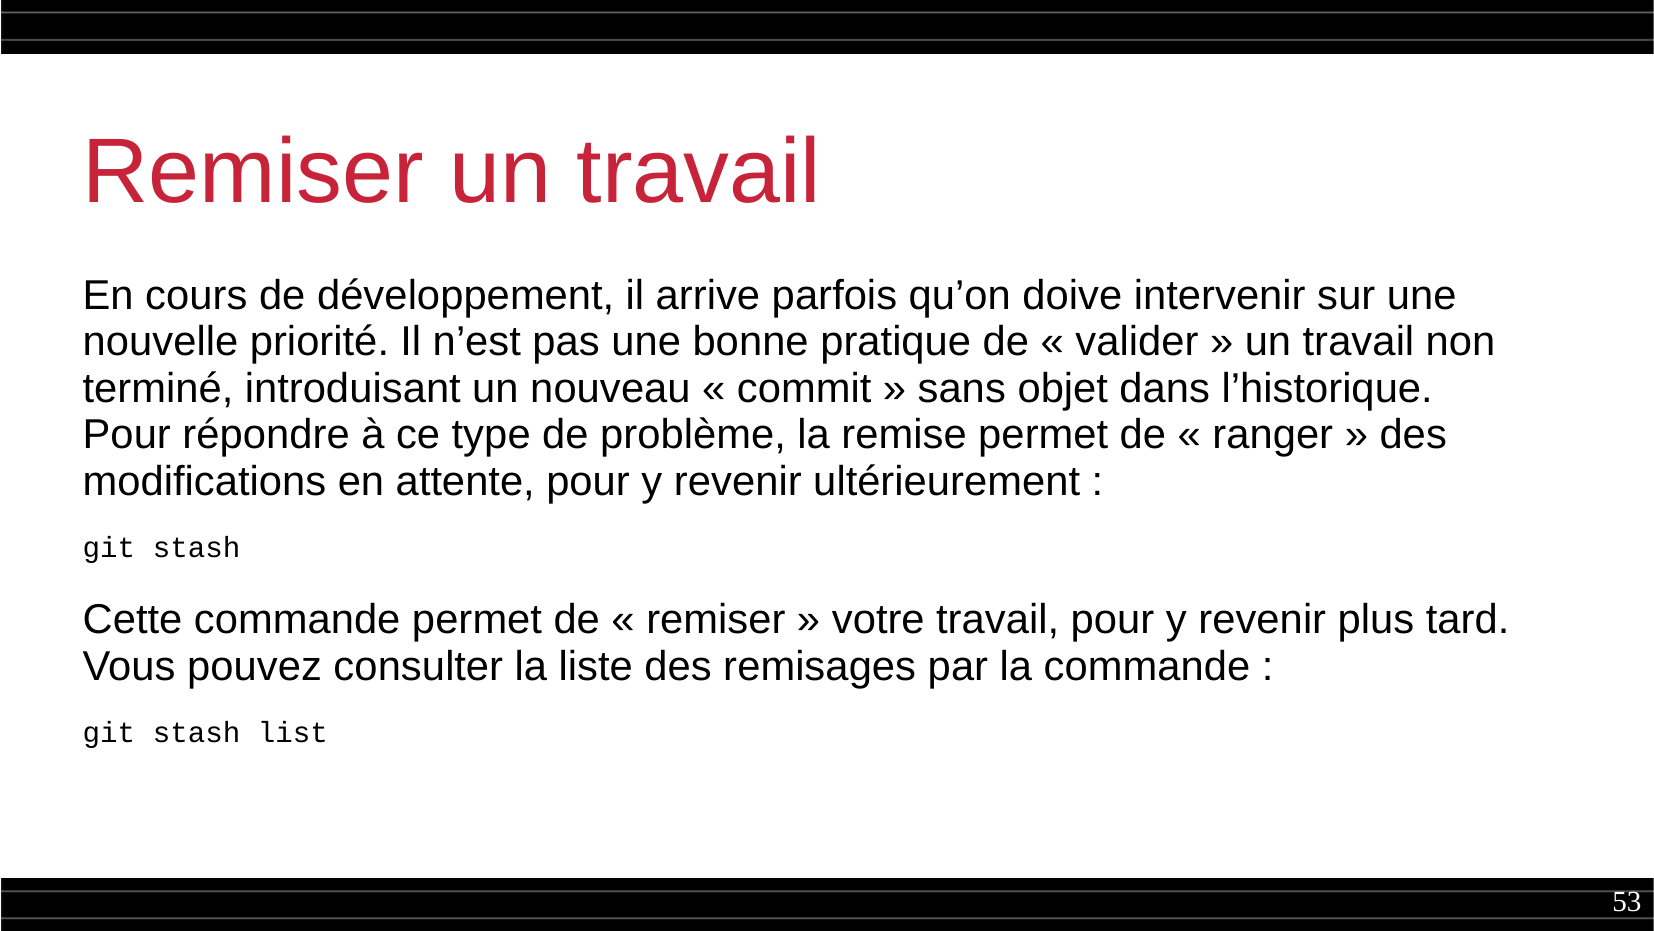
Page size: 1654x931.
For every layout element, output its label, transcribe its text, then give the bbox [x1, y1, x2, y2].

picture [1, 0, 1654, 54]
title Remiser un travail [82, 92, 1571, 249]
picture [1, 878, 1654, 931]
list En cours de développement, il arrive parfois qu’on doive intervenir sur une nouvelle priorité. Il n’est pas une bonne pratique de « valider » un travail non terminé, introduisant un nouveau « commit » sans objet dans l’historique. Pour répondre à ce type de problème, la remise permet de « ranger » des modifications en attente, pour y revenir ultérieurement : git stash Cette commande permet de « remiser » votre travail, pour y revenir plus tard. Vous pouvez consulter la liste des remisages par la commande : git stash list [82, 271, 1571, 851]
